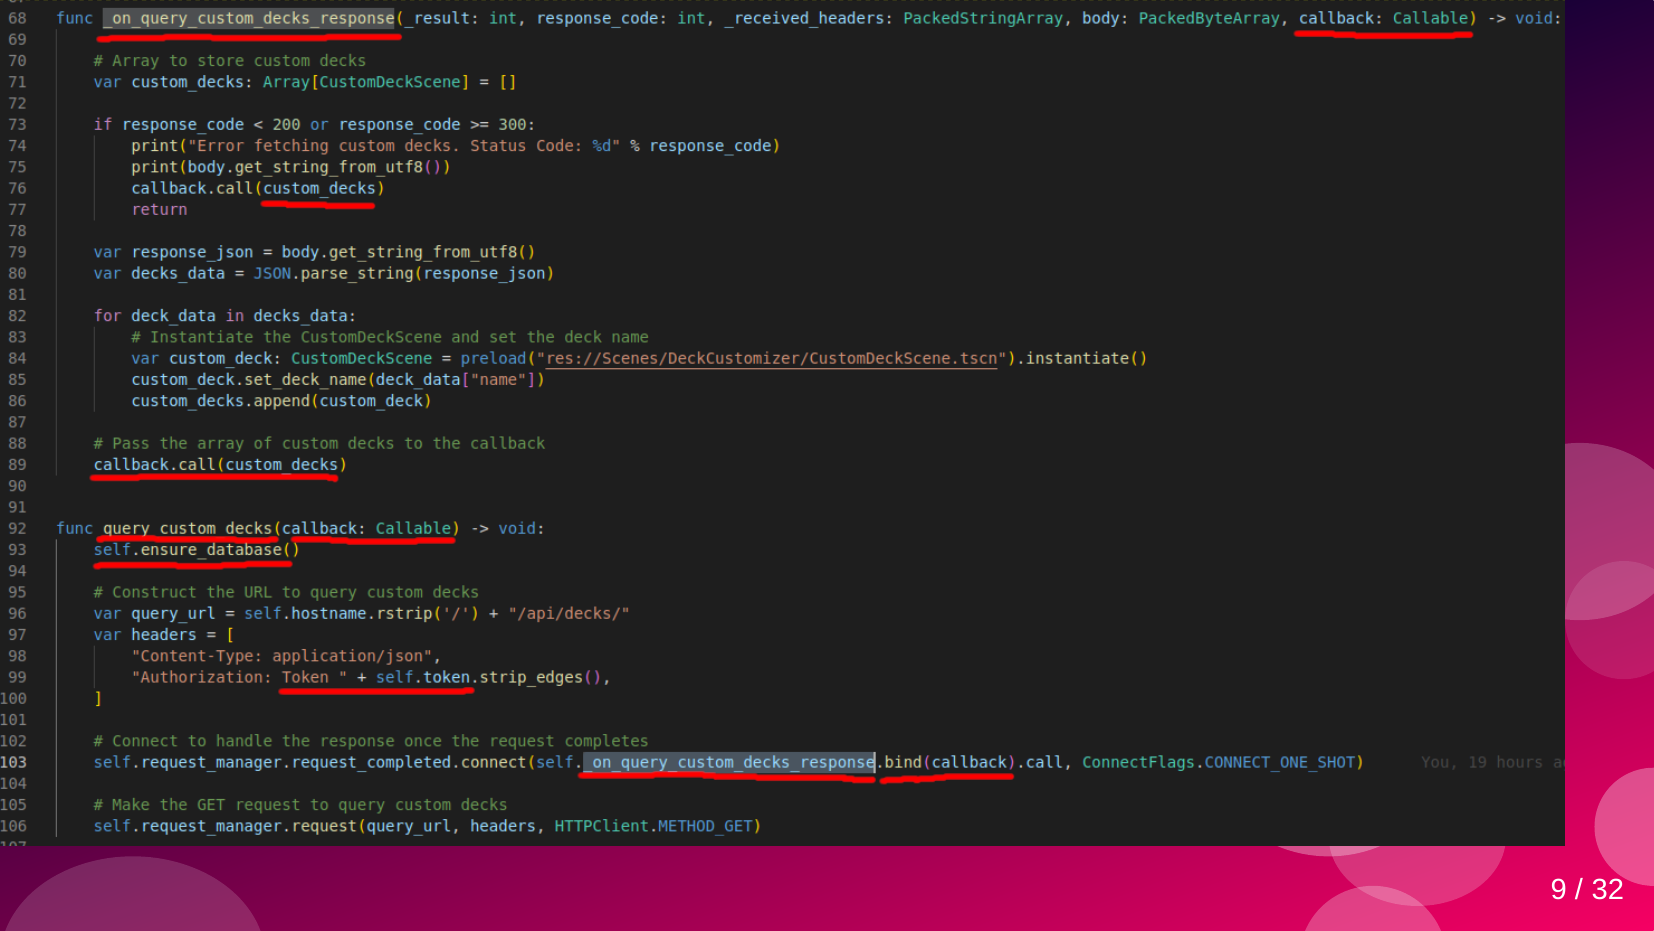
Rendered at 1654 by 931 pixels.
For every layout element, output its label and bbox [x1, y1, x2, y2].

picture [0, 0, 1565, 846]
